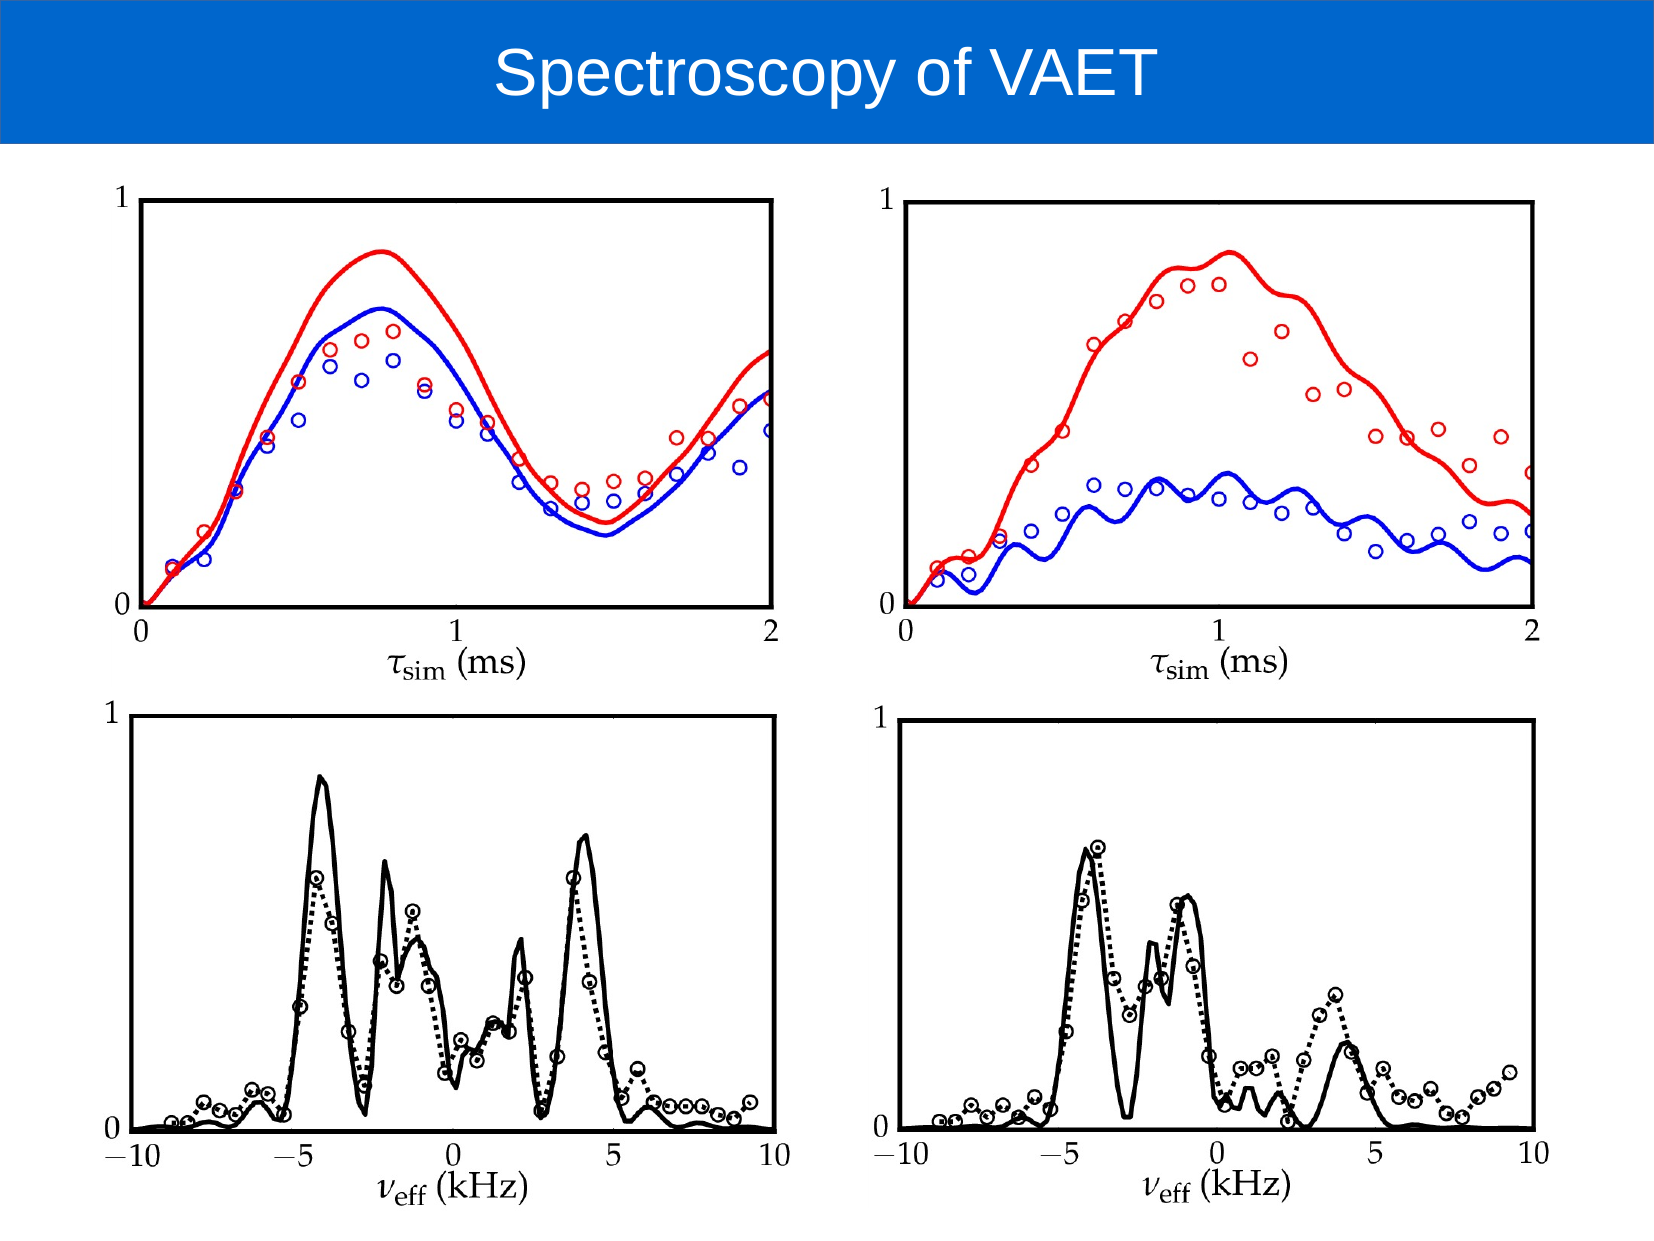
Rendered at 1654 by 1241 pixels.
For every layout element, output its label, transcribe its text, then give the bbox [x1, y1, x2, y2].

title Spectroscopy of VAET [0, 2, 1654, 144]
picture [868, 699, 1554, 1208]
picture [111, 179, 784, 687]
picture [877, 181, 1545, 684]
picture [100, 694, 795, 1212]
